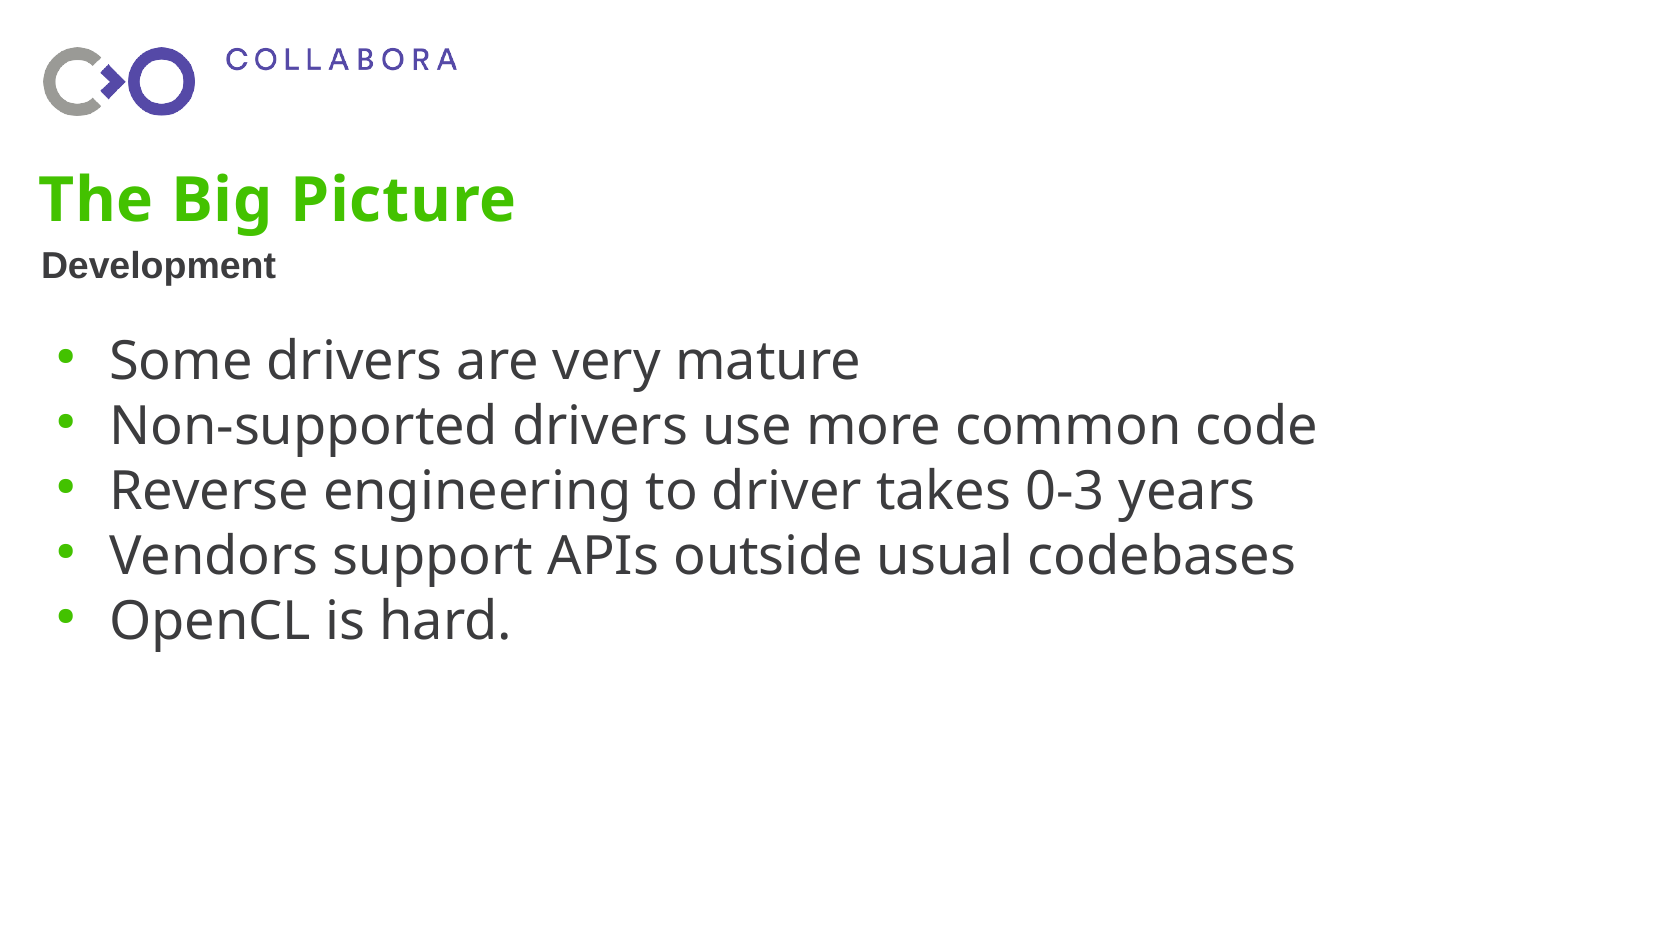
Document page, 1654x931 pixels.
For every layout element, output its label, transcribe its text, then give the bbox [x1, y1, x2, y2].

list Some drivers are very mature Non-supported drivers use more common code Reverse engineering to driver takes 0-3 years Vendors support APIs outside usual codebases OpenCL is hard. [38, 325, 1614, 581]
text_box Development [41, 240, 1614, 290]
picture [43, 47, 457, 116]
title The Big Picture [38, 159, 1614, 216]
